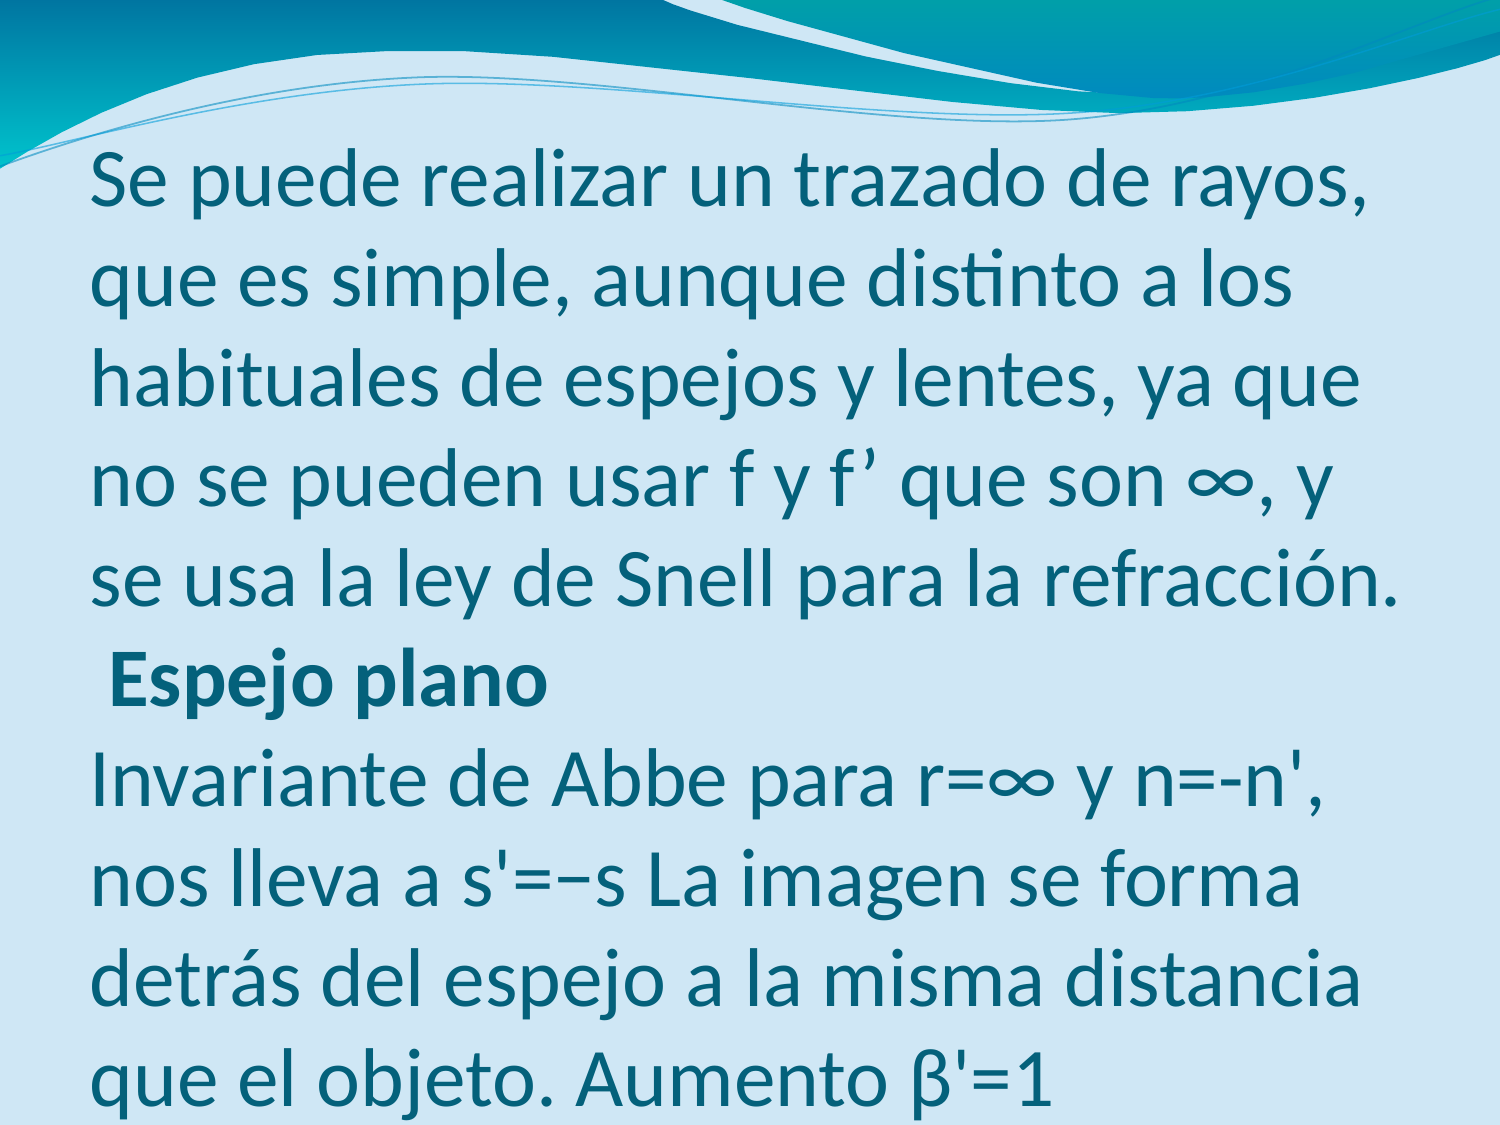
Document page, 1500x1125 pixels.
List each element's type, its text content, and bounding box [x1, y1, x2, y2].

title Se puede realizar un trazado de rayos, que es simple, aunque distinto a los habituales de espejos y lentes, ya que no se pueden usar f y f’ que son ∞, y se usa la ley de Snell para la refracción. Espejo plano Invariante de Abbe para r=∞ y n=-n', nos lleva a s'=−s La imagen se forma detrás del espejo a la misma distancia que el objeto. Aumento β'=1 [75, 115, 1438, 1059]
